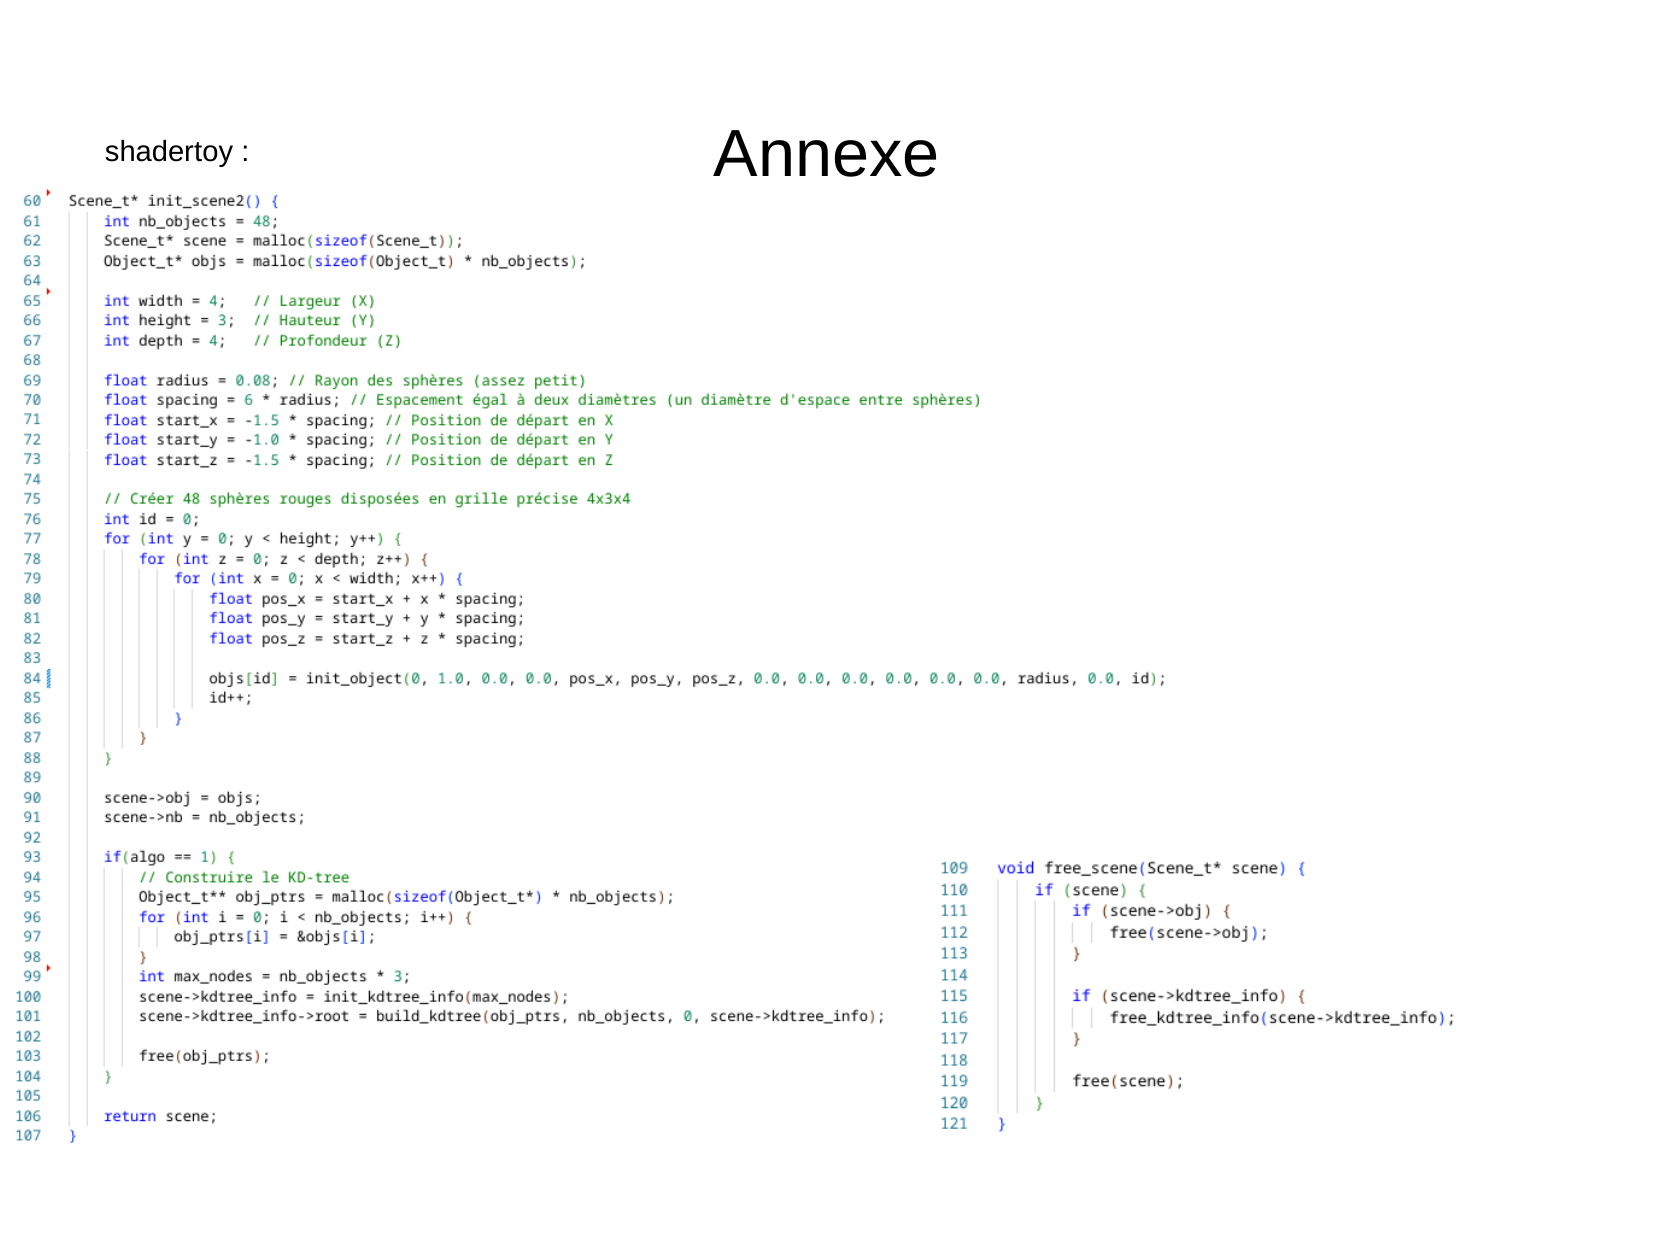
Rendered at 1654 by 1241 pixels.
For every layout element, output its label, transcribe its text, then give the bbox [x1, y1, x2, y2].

picture [12, 189, 1641, 1149]
text_box shadertoy : [90, 127, 266, 176]
title Annexe [82, 49, 1571, 257]
